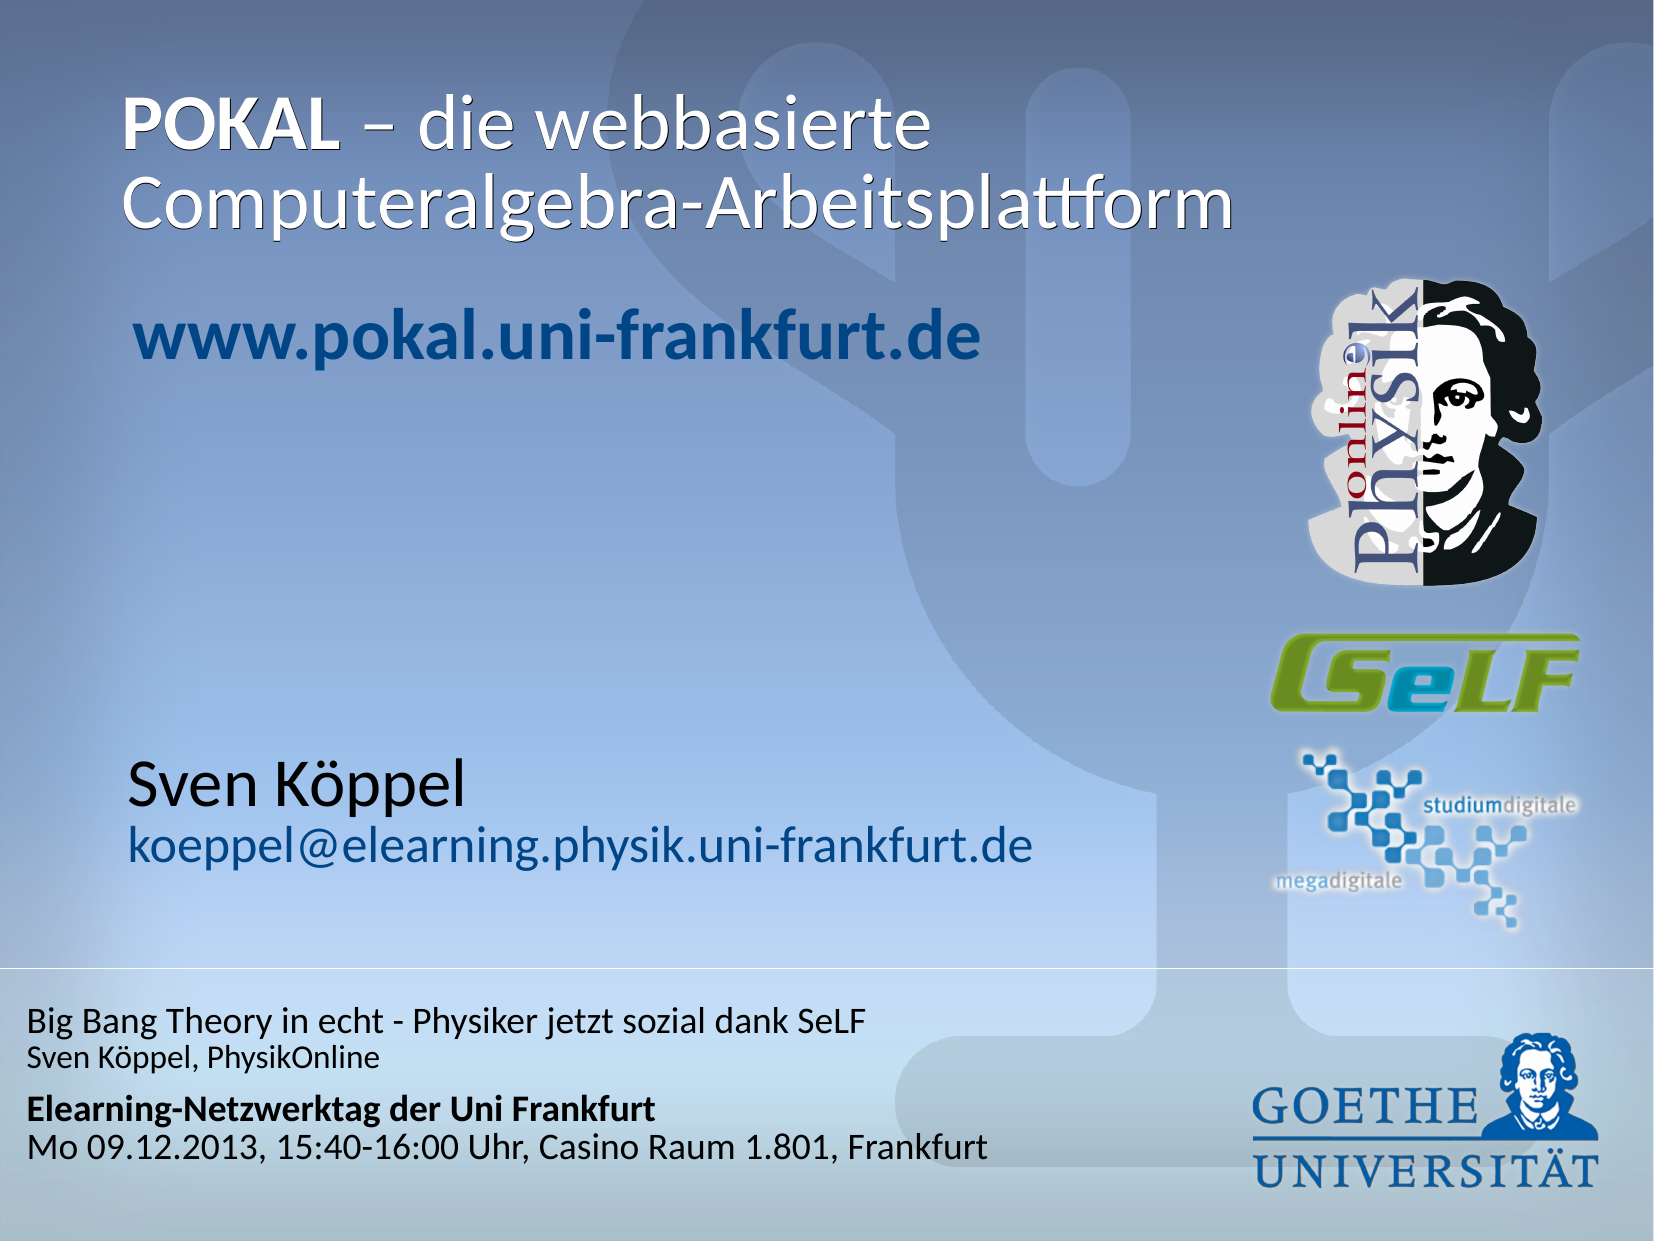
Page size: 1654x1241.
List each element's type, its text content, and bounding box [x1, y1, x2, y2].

text_box Big Bang Theory in echt - Physiker jetzt sozial dank SeLF Sven Köppel, PhysikOnline Elearning-Netzwerktag der Uni Frankfurt Mo 09.12.2013, 15:40-16:00 Uhr, Casino Raum 1.801, Frankfurt [11, 998, 1004, 1212]
picture [1244, 1024, 1606, 1211]
text_box POKAL – die webbasierte Computeralgebra-Arbeitsplattform [106, 82, 1347, 296]
text_box Sven Köppel koeppel@elearning.physik.uni-frankfurt.de [113, 747, 1052, 910]
text_box [0, 968, 1654, 1241]
text_box www.pokal.uni-frankfurt.de [118, 297, 1057, 402]
picture [0, 0, 1654, 968]
